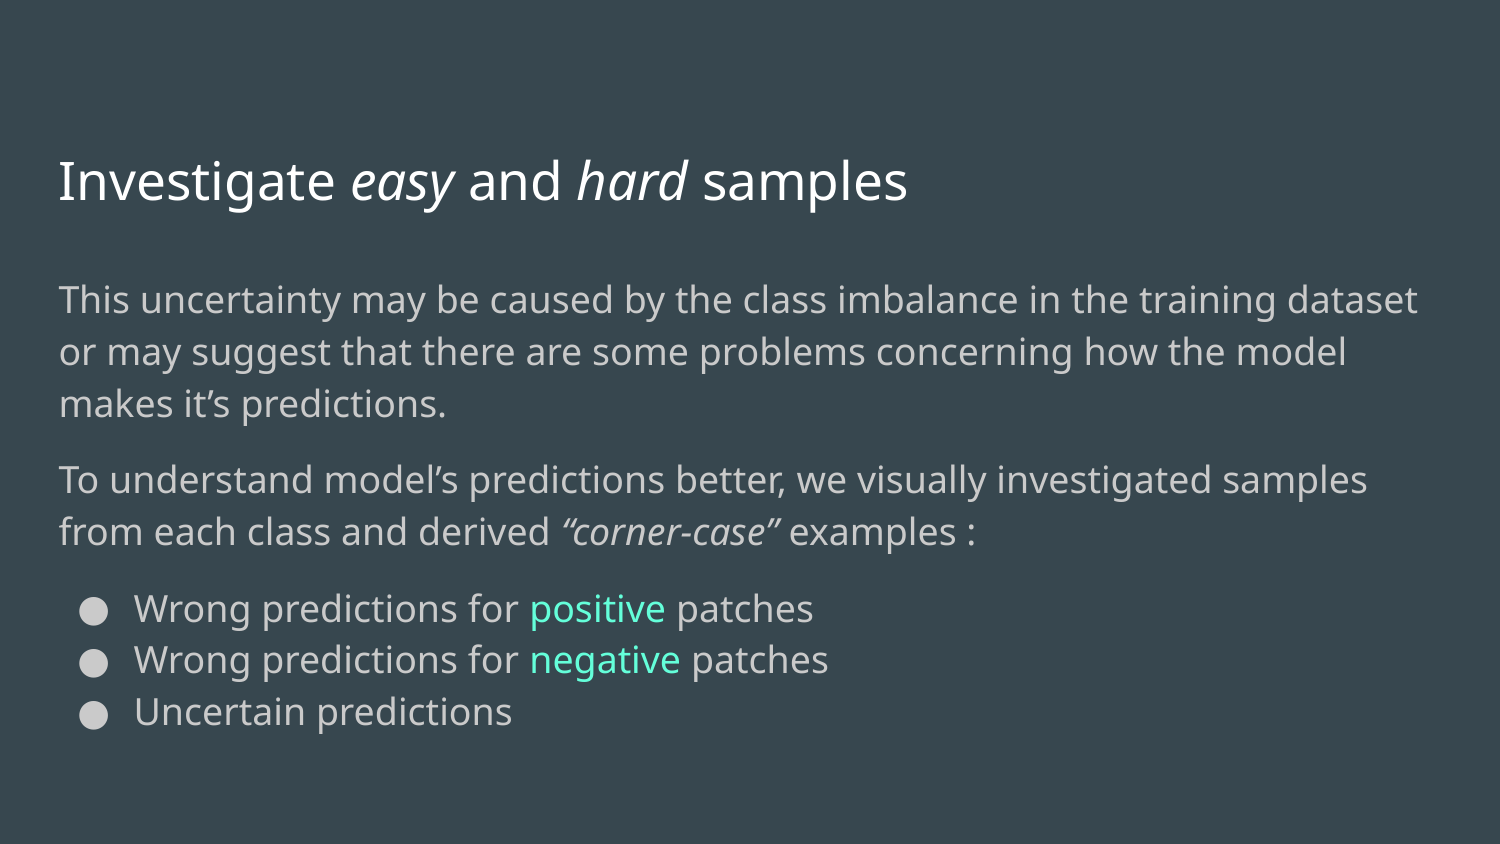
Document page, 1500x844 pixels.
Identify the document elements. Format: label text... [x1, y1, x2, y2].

list This uncertainty may be caused by the class imbalance in the training dataset or may suggest that there are some problems concerning how the model makes it’s predictions. To understand model’s predictions better, we visually investigated samples from each class and derived “corner-case” examples : Wrong predictions for positive patches Wrong predictions for negative patches Uncertain predictions [43, 254, 1442, 815]
title Investigate easy and hard samples [43, 131, 1442, 226]
